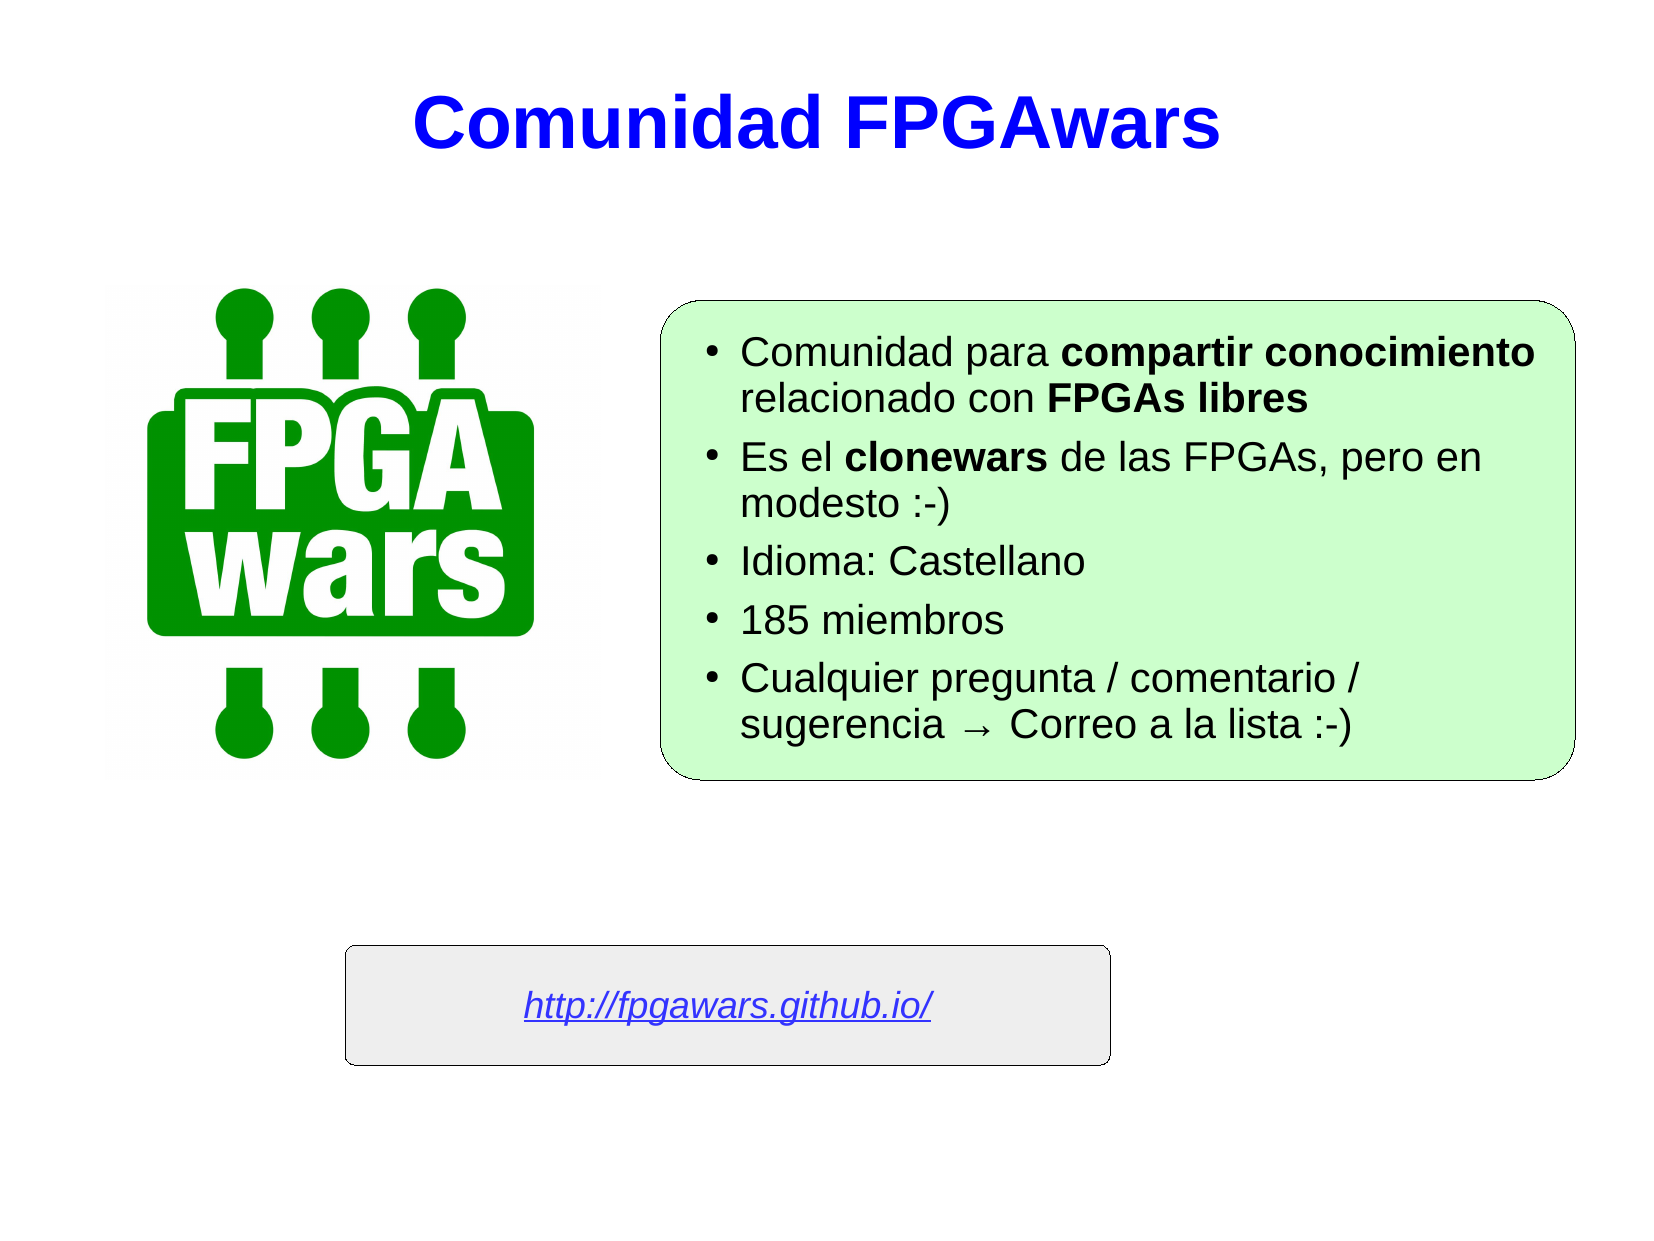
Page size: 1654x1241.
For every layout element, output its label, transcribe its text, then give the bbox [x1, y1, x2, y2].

text_box Comunidad FPGAwars [90, 73, 1546, 211]
picture [105, 285, 601, 781]
text_box http://fpgawars.github.io/ [345, 945, 1111, 1066]
text_box [660, 300, 1570, 779]
text_box Comunidad para compartir conocimiento relacionado con FPGAs libres Es el clonewars de las FPGAs, pero en modesto :-) Idioma: Castellano 185 miembros Cualquier pregunta / comentario / sugerencia → Correo a la lista :-) [690, 321, 1576, 814]
